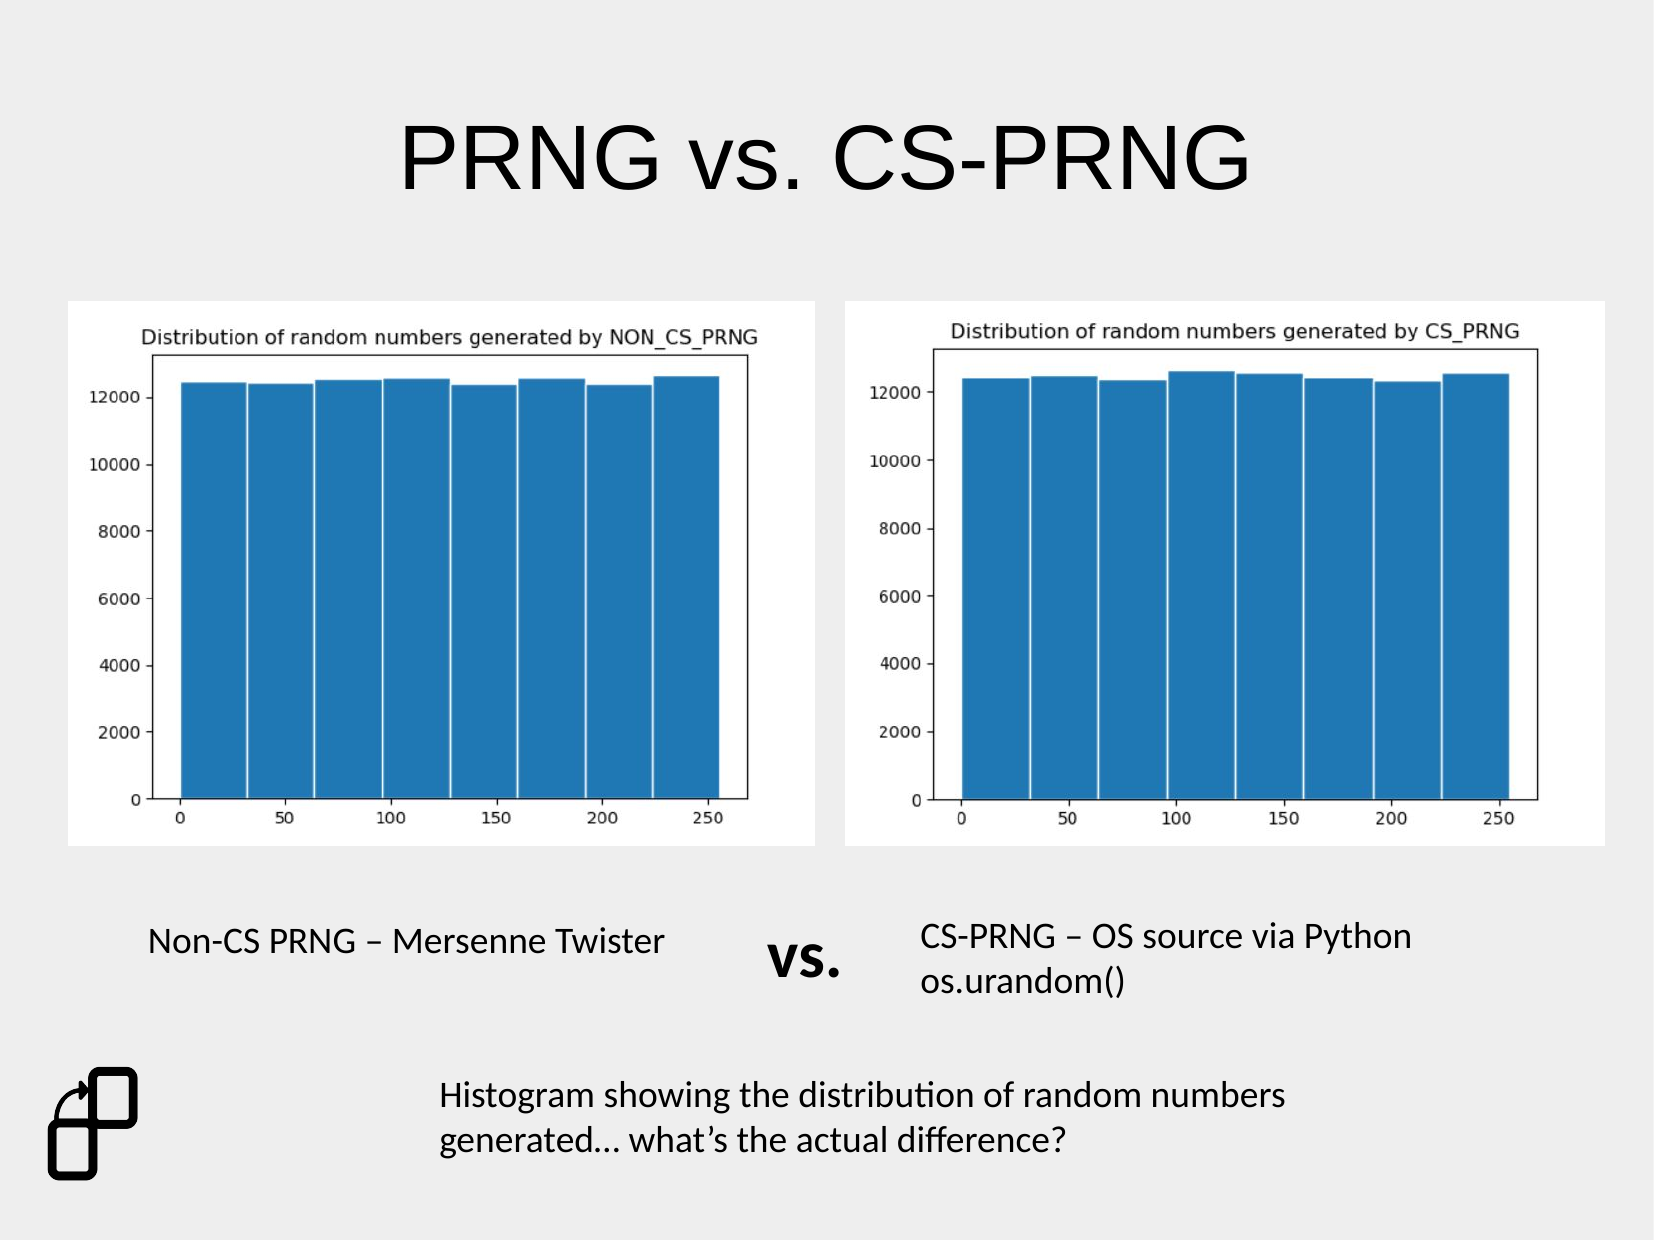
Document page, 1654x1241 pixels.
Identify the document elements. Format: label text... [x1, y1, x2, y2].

text_box vs. [751, 903, 940, 1000]
picture [30, 1062, 153, 1186]
text_box Non-CS PRNG – Mersenne Twister [132, 908, 751, 970]
picture [845, 301, 1605, 846]
title PRNG vs. CS-PRNG [82, 97, 1571, 209]
text_box CS-PRNG – OS source via Python os.urandom() [905, 903, 1545, 1010]
picture [68, 301, 815, 846]
text_box Histogram showing the distribution of random numbers generated… what’s the actual difference? [424, 1062, 1310, 1169]
